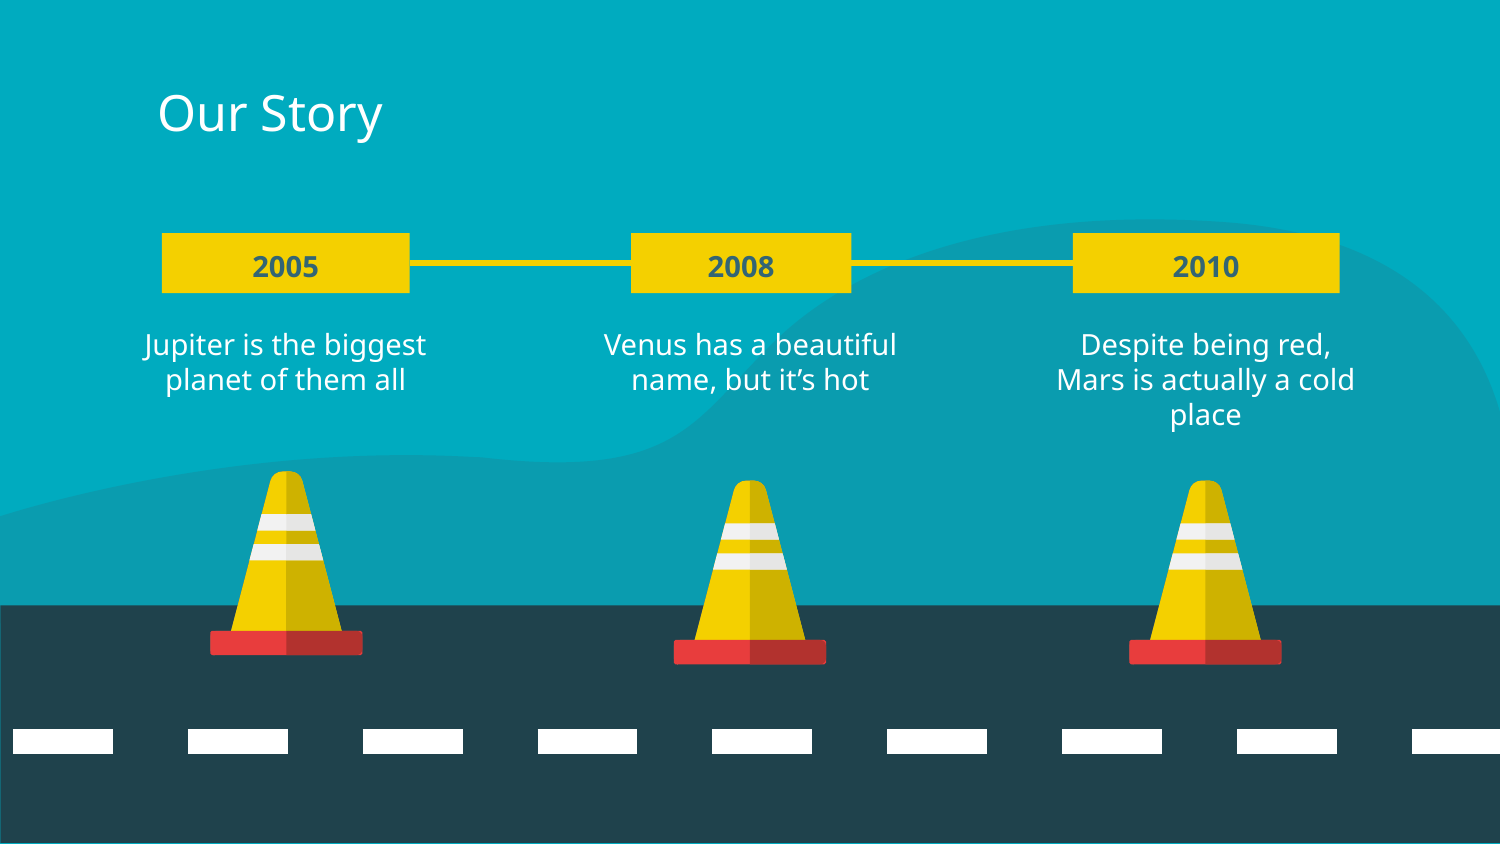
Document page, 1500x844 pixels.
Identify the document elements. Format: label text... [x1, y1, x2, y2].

text_box [210, 471, 363, 656]
title Our Story [142, 64, 1408, 158]
text_box 2005 [161, 233, 410, 294]
text_box Despite being red, Mars is actually a cold place [1033, 311, 1379, 402]
text_box Jupiter is the biggest planet of them all [113, 311, 459, 402]
text_box [673, 480, 827, 666]
text_box Venus has a beautiful name, but it’s hot [577, 311, 923, 402]
text_box 2008 [631, 233, 852, 294]
text_box [1129, 480, 1282, 666]
text_box 2010 [1072, 233, 1340, 294]
